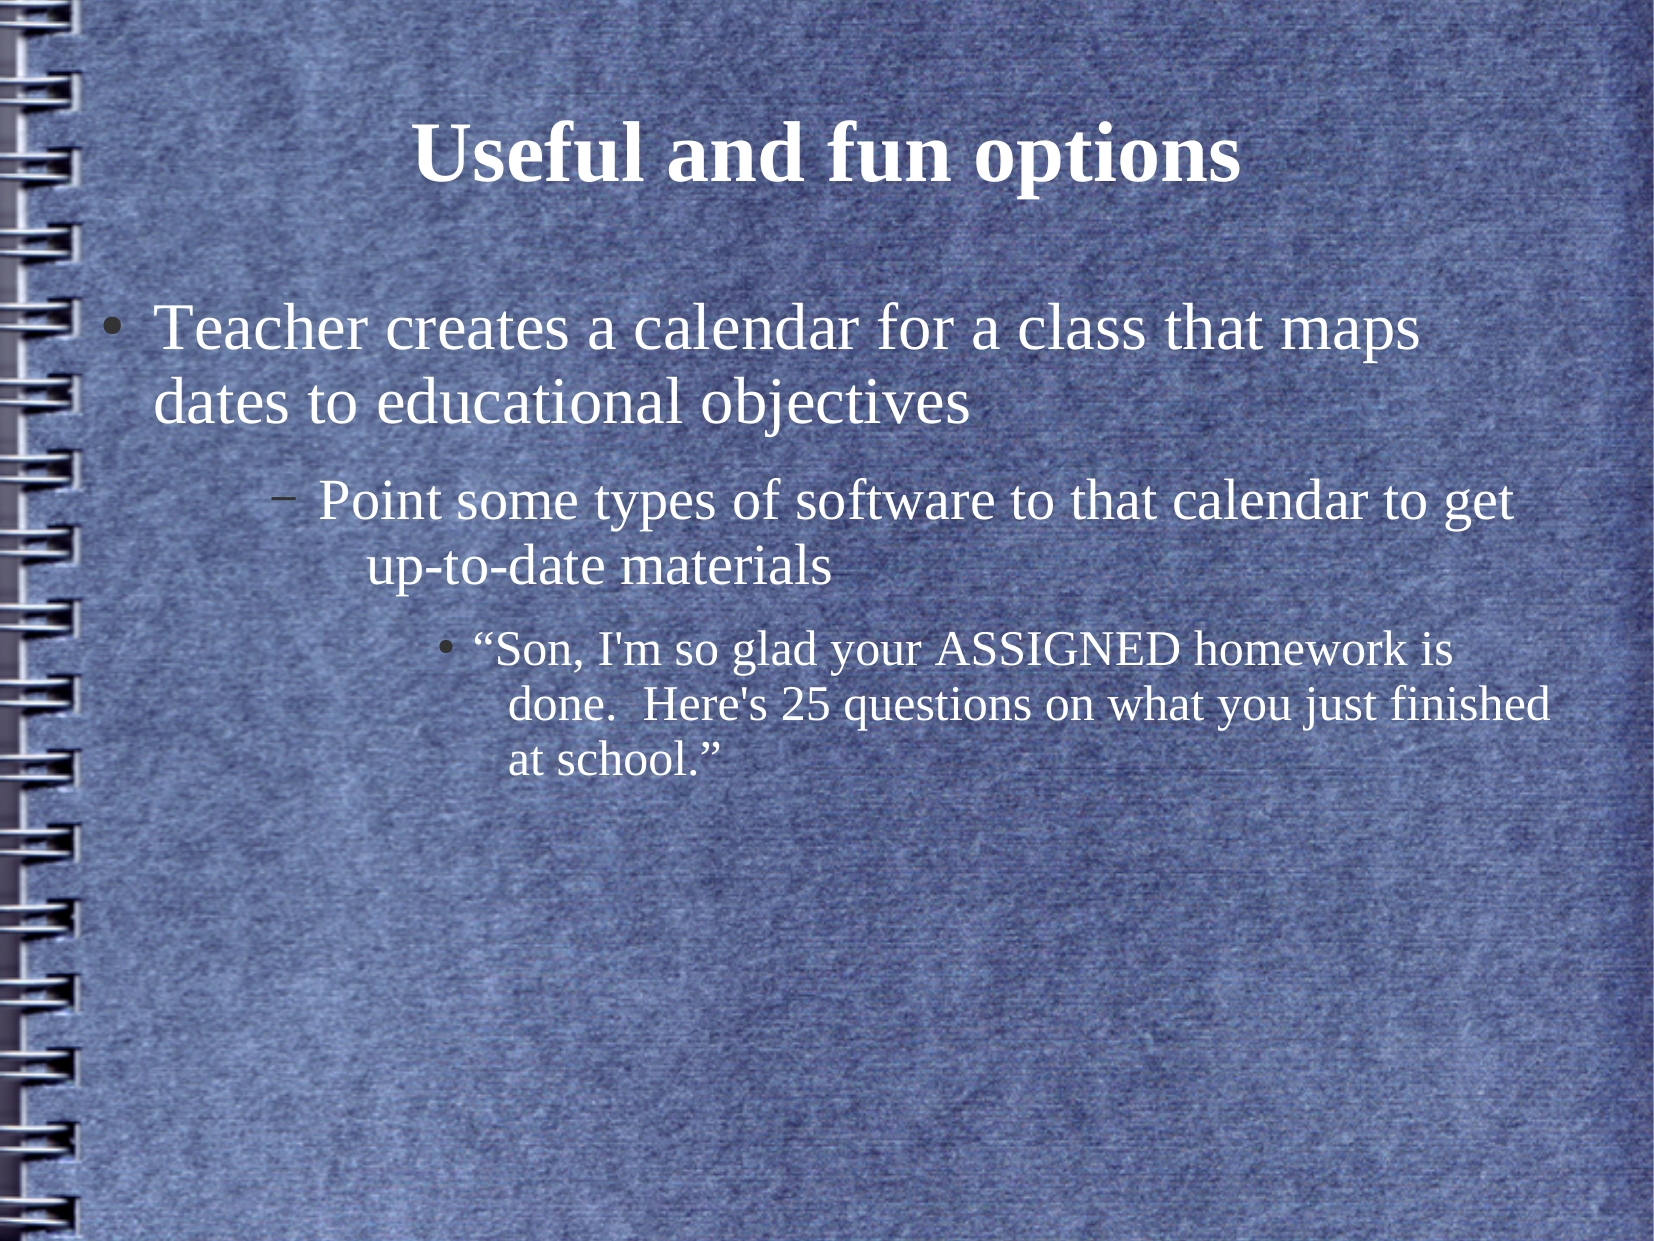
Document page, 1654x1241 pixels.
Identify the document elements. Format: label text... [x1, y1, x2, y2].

picture [0, 0, 1654, 1241]
list Teacher creates a calendar for a class that maps dates to educational objectives Point some types of software to that calendar to get up-to-date materials “Son, I'm so glad your ASSIGNED homework is done. Here's 25 questions on what you just finished at school.” [82, 290, 1571, 1109]
title Useful and fun options [82, 49, 1571, 257]
